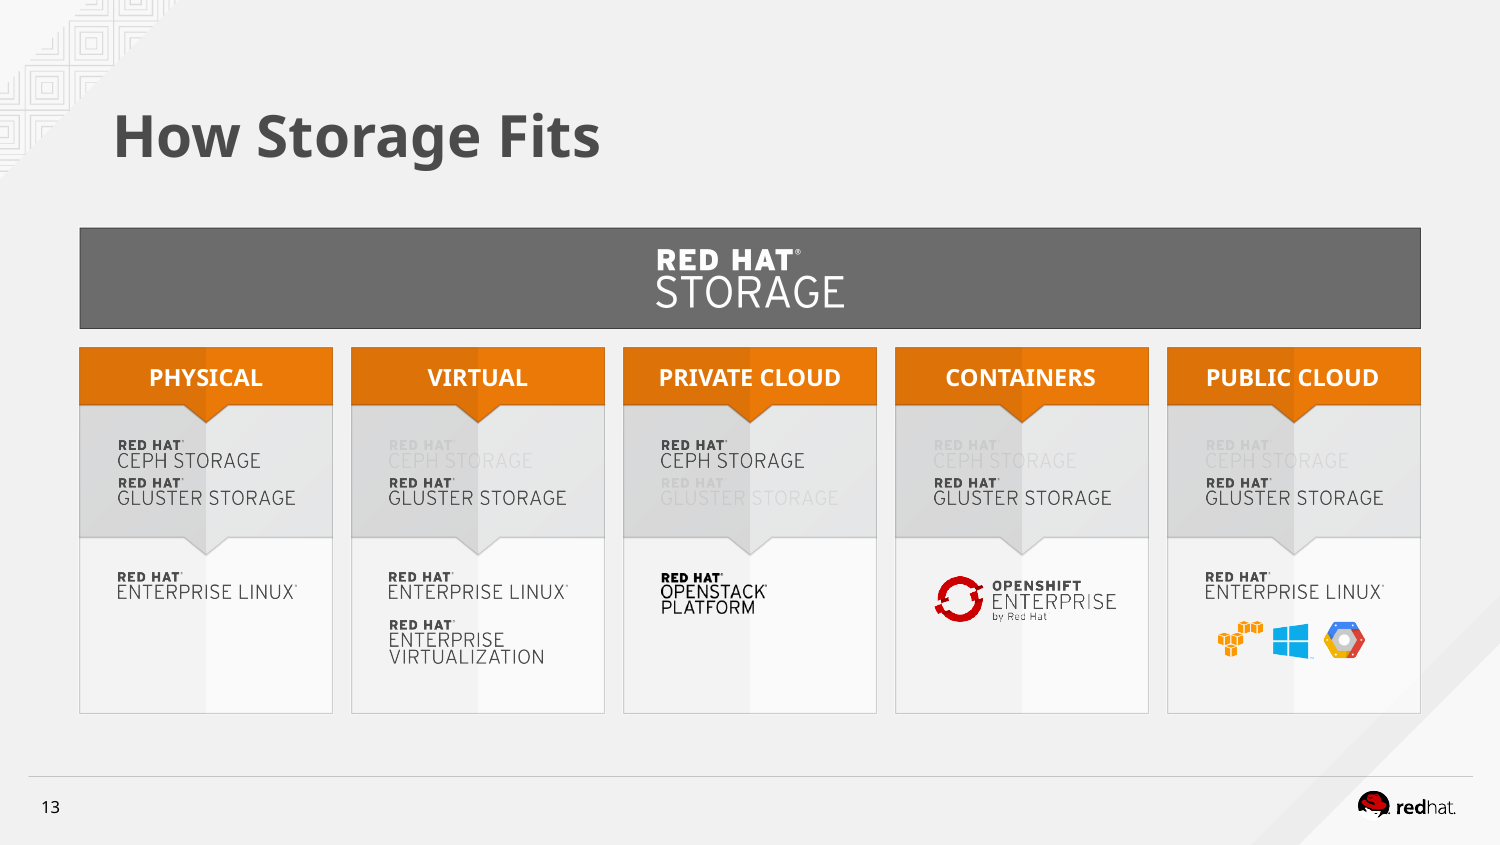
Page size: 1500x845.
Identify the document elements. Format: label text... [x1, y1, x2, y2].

text_box PRIVATE CLOUD [622, 353, 878, 429]
text_box VIRTUAL [350, 353, 606, 429]
text_box CONTAINERS [893, 353, 1149, 429]
text_box PUBLIC CLOUD [1165, 353, 1421, 429]
title How Storage Fits [112, 0, 1388, 169]
slide_number 35 [0, 787, 75, 833]
picture [0, 0, 1500, 845]
text_box PHYSICAL [78, 353, 334, 429]
